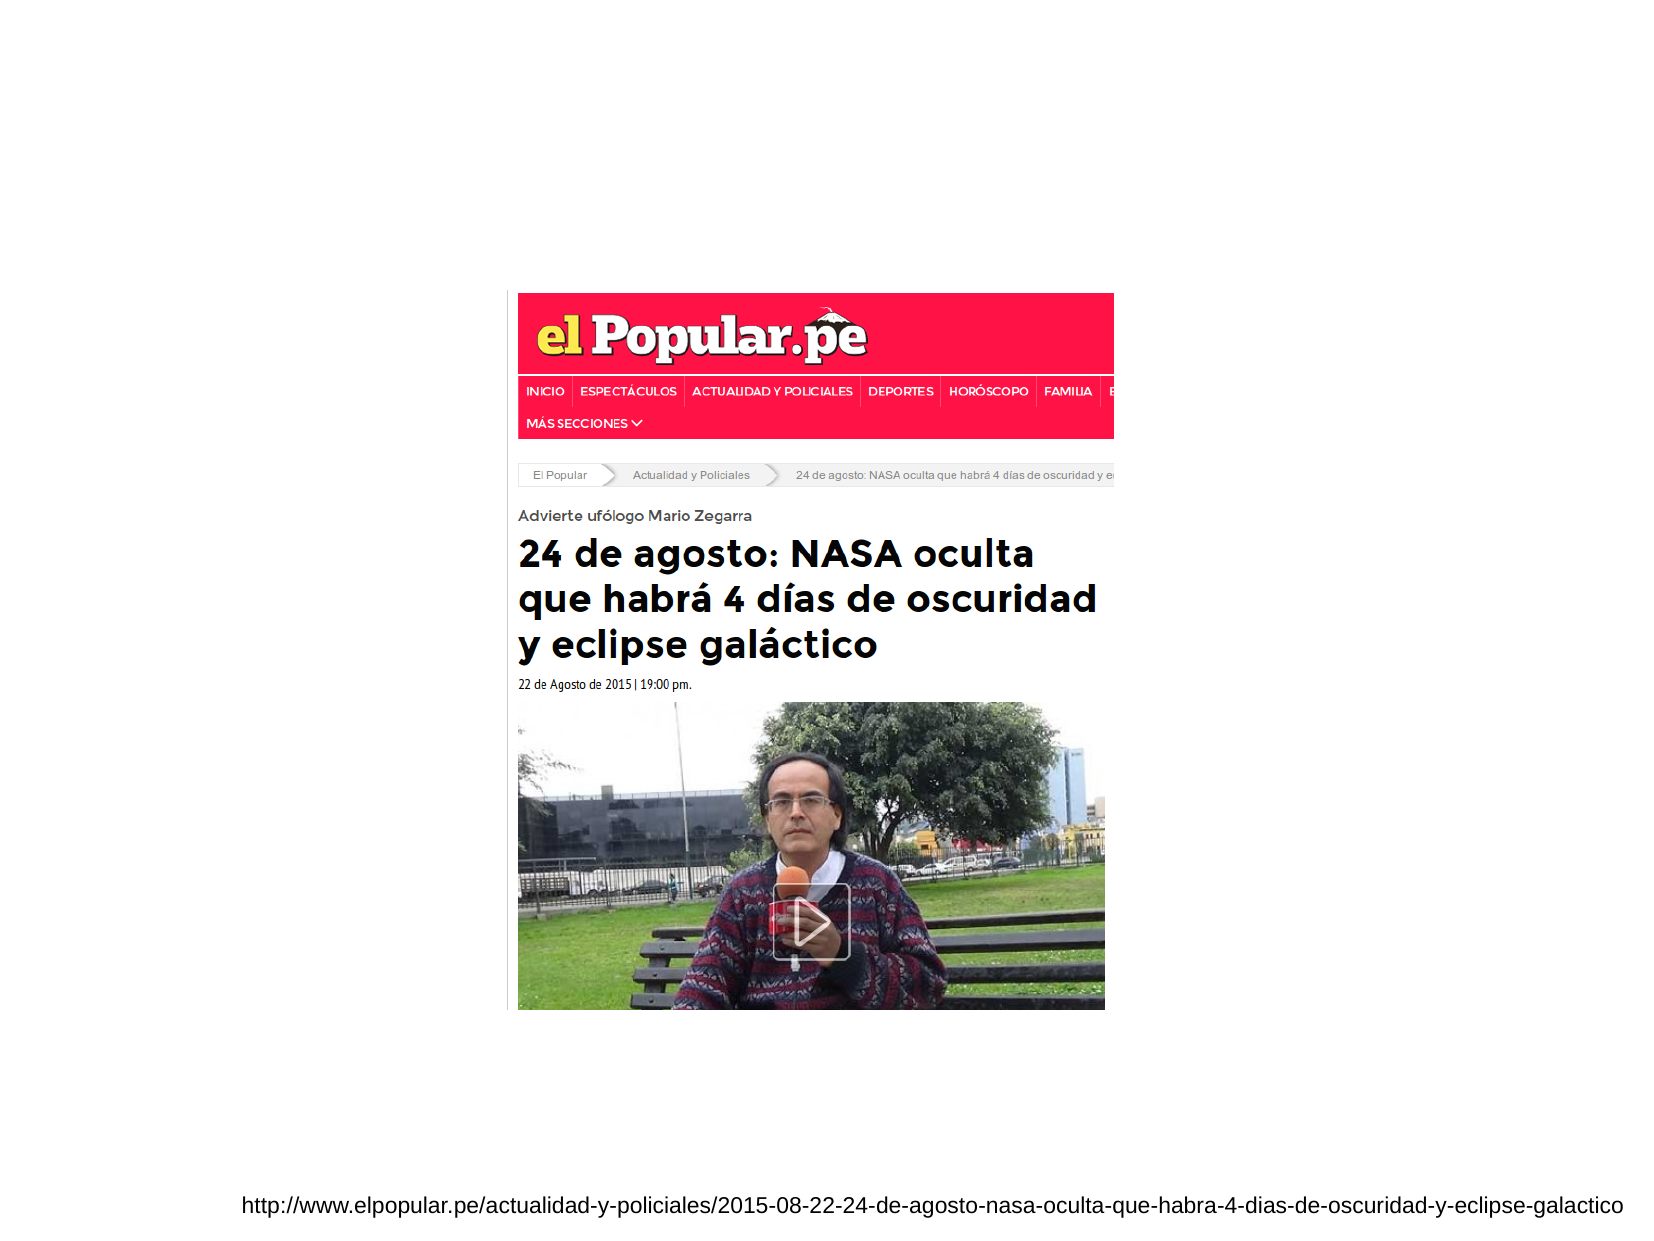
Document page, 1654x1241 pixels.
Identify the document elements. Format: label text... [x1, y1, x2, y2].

text_box http://www.elpopular.pe/actualidad-y-policiales/2015-08-22-24-de-agosto-nasa-oculta-que-habra-4-dias-de-oscuridad-y-eclipse-galactico [226, 1185, 1654, 1241]
picture [507, 290, 1114, 1010]
